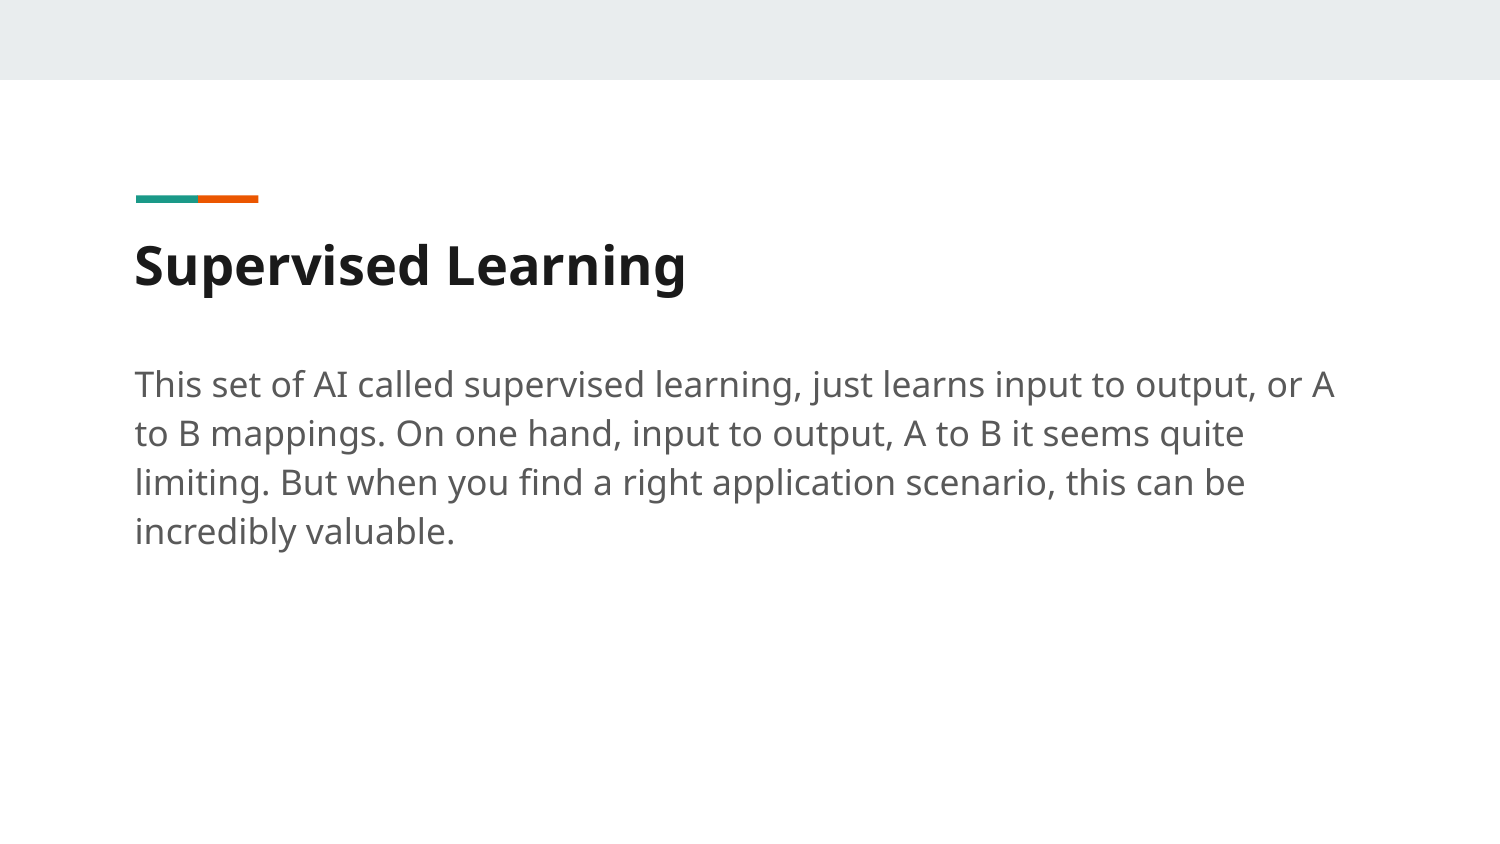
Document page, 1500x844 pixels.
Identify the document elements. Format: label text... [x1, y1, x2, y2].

title Supervised Learning [119, 216, 1381, 305]
list This set of AI called supervised learning, just learns input to output, or A to B mappings. On one hand, input to output, A to B it seems quite limiting. But when you find a right application scenario, this can be incredibly valuable. [119, 341, 1381, 601]
